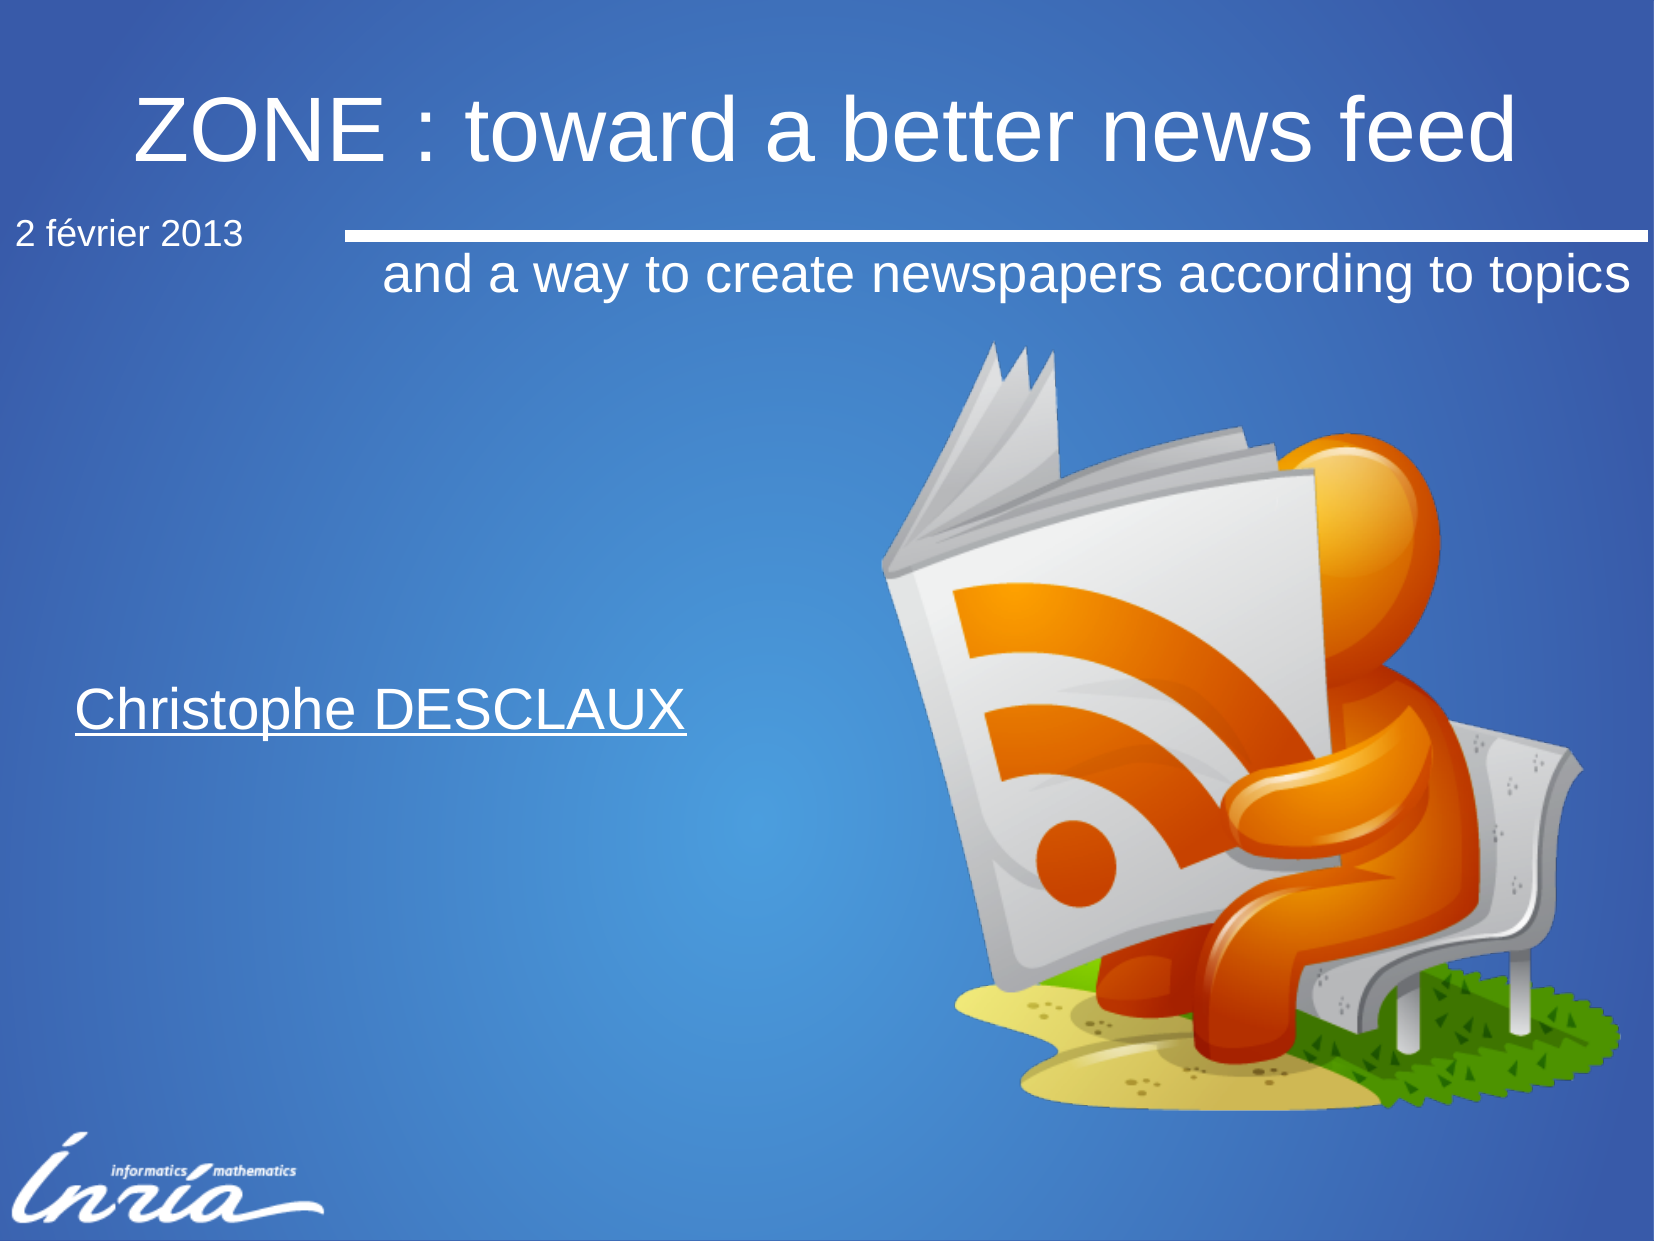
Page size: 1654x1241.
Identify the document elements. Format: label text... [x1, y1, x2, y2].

title ZONE : toward a better news feed [82, 26, 1571, 234]
text_box 2 février 2013 [0, 205, 259, 263]
text_box and a way to create newspapers according to topics [0, 235, 1648, 312]
picture [0, 0, 1654, 1241]
text_box Christophe DESCLAUX [60, 669, 825, 811]
